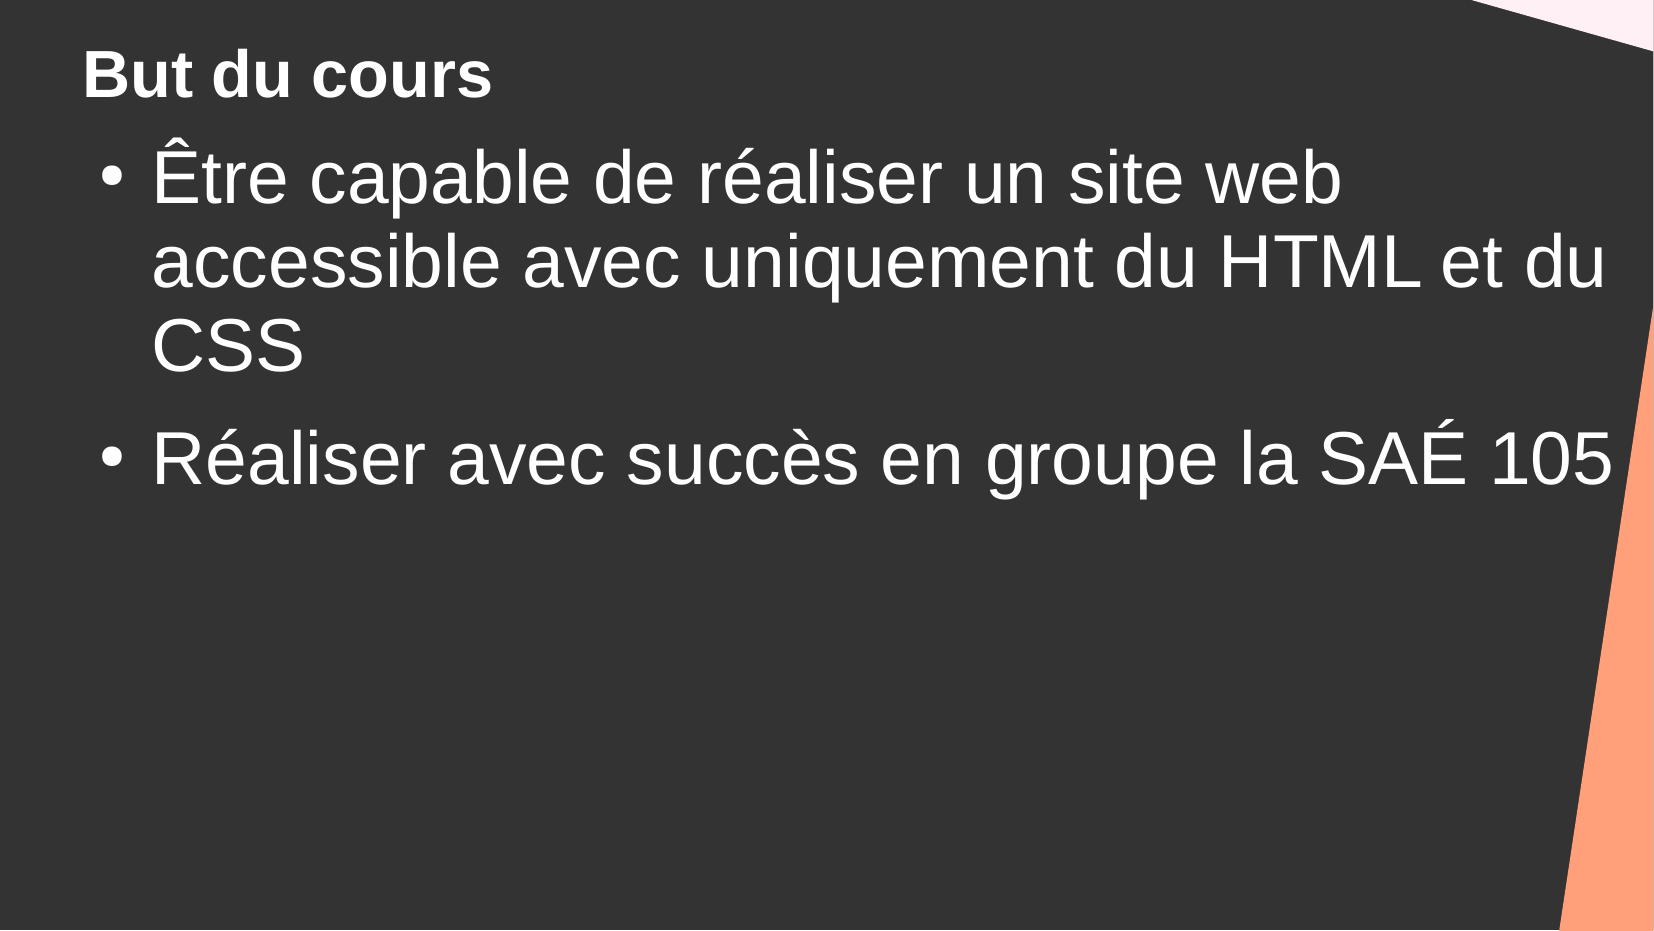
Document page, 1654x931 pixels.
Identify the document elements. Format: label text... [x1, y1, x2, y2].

list Être capable de réaliser un site web accessible avec uniquement du HTML et du CSS Réaliser avec succès en groupe la SAÉ 105 [80, 135, 1620, 762]
title But du cours [82, 36, 1571, 122]
text_box [1559, 300, 1654, 931]
text_box [1471, 0, 1654, 52]
